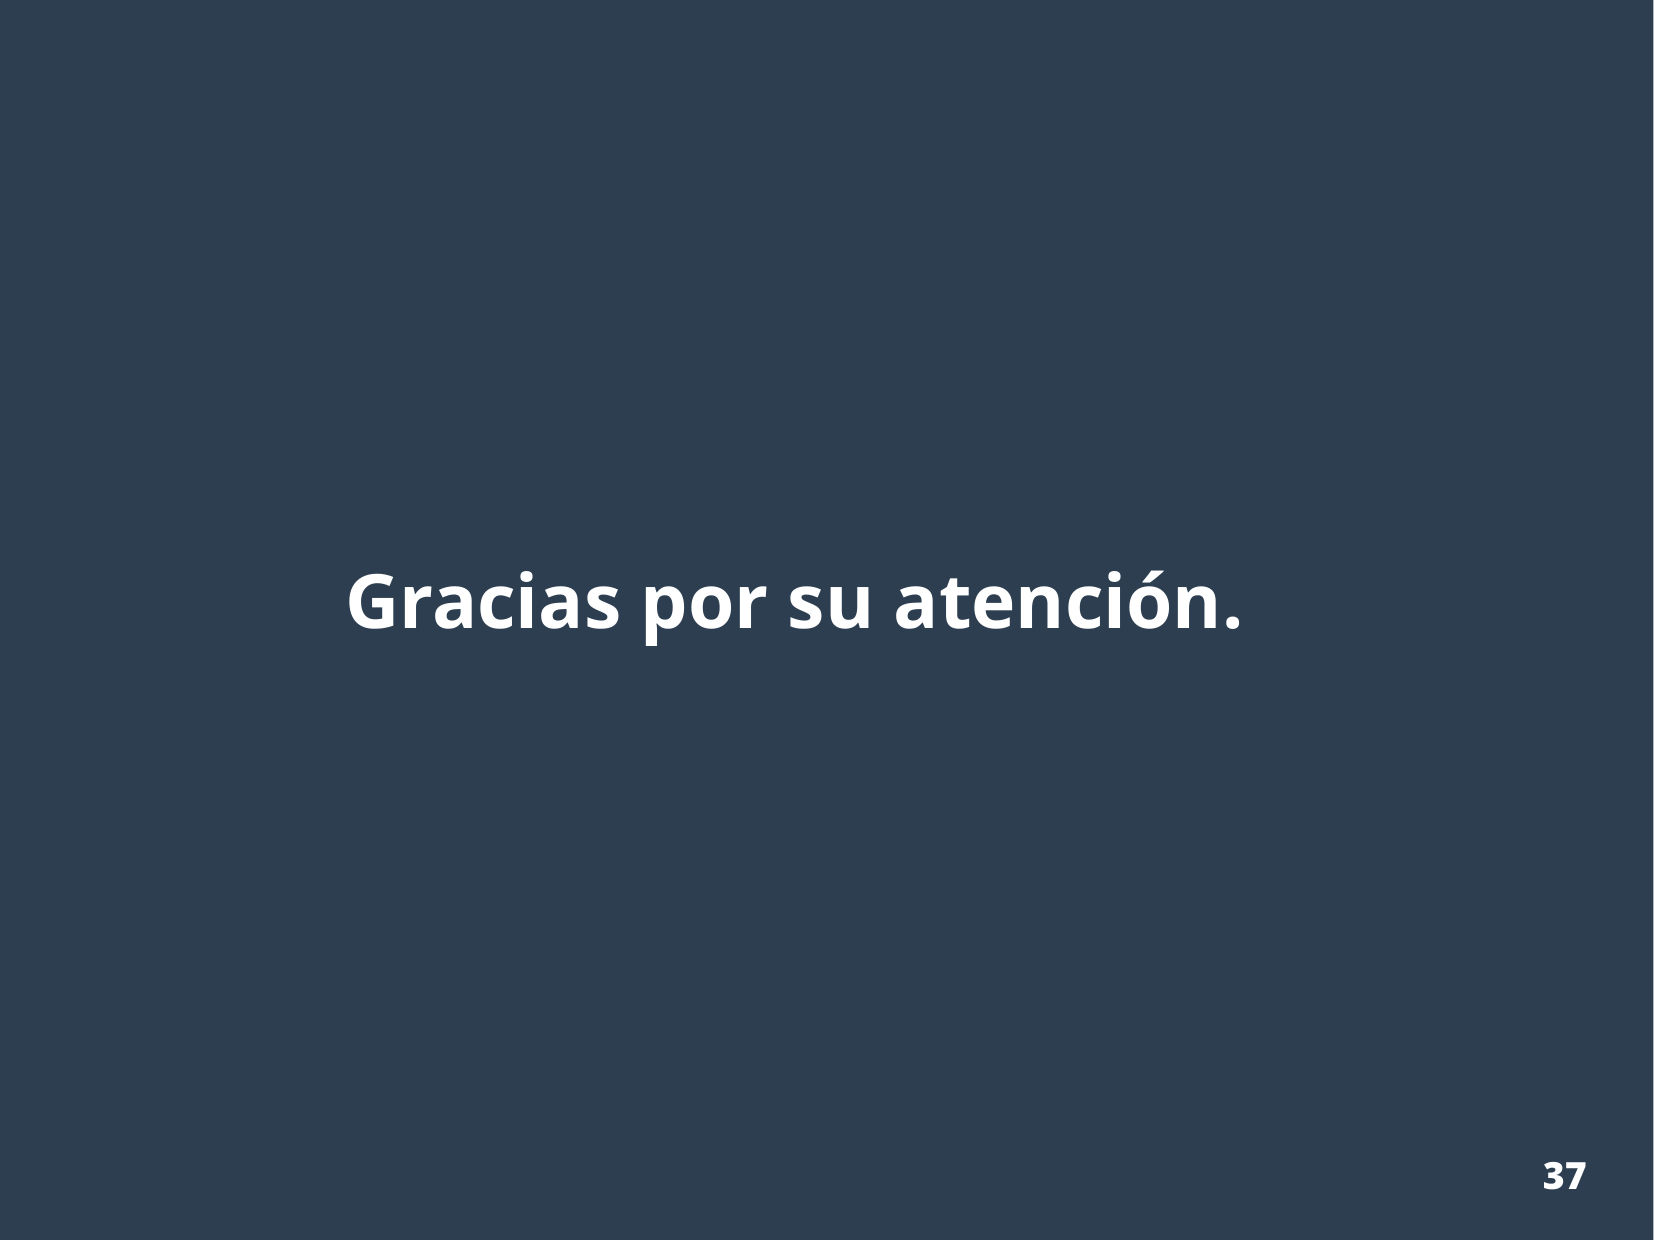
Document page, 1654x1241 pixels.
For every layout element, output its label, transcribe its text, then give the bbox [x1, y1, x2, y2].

text_box Gracias por su atención. [330, 540, 1441, 730]
text_box [248, 236, 1382, 1099]
